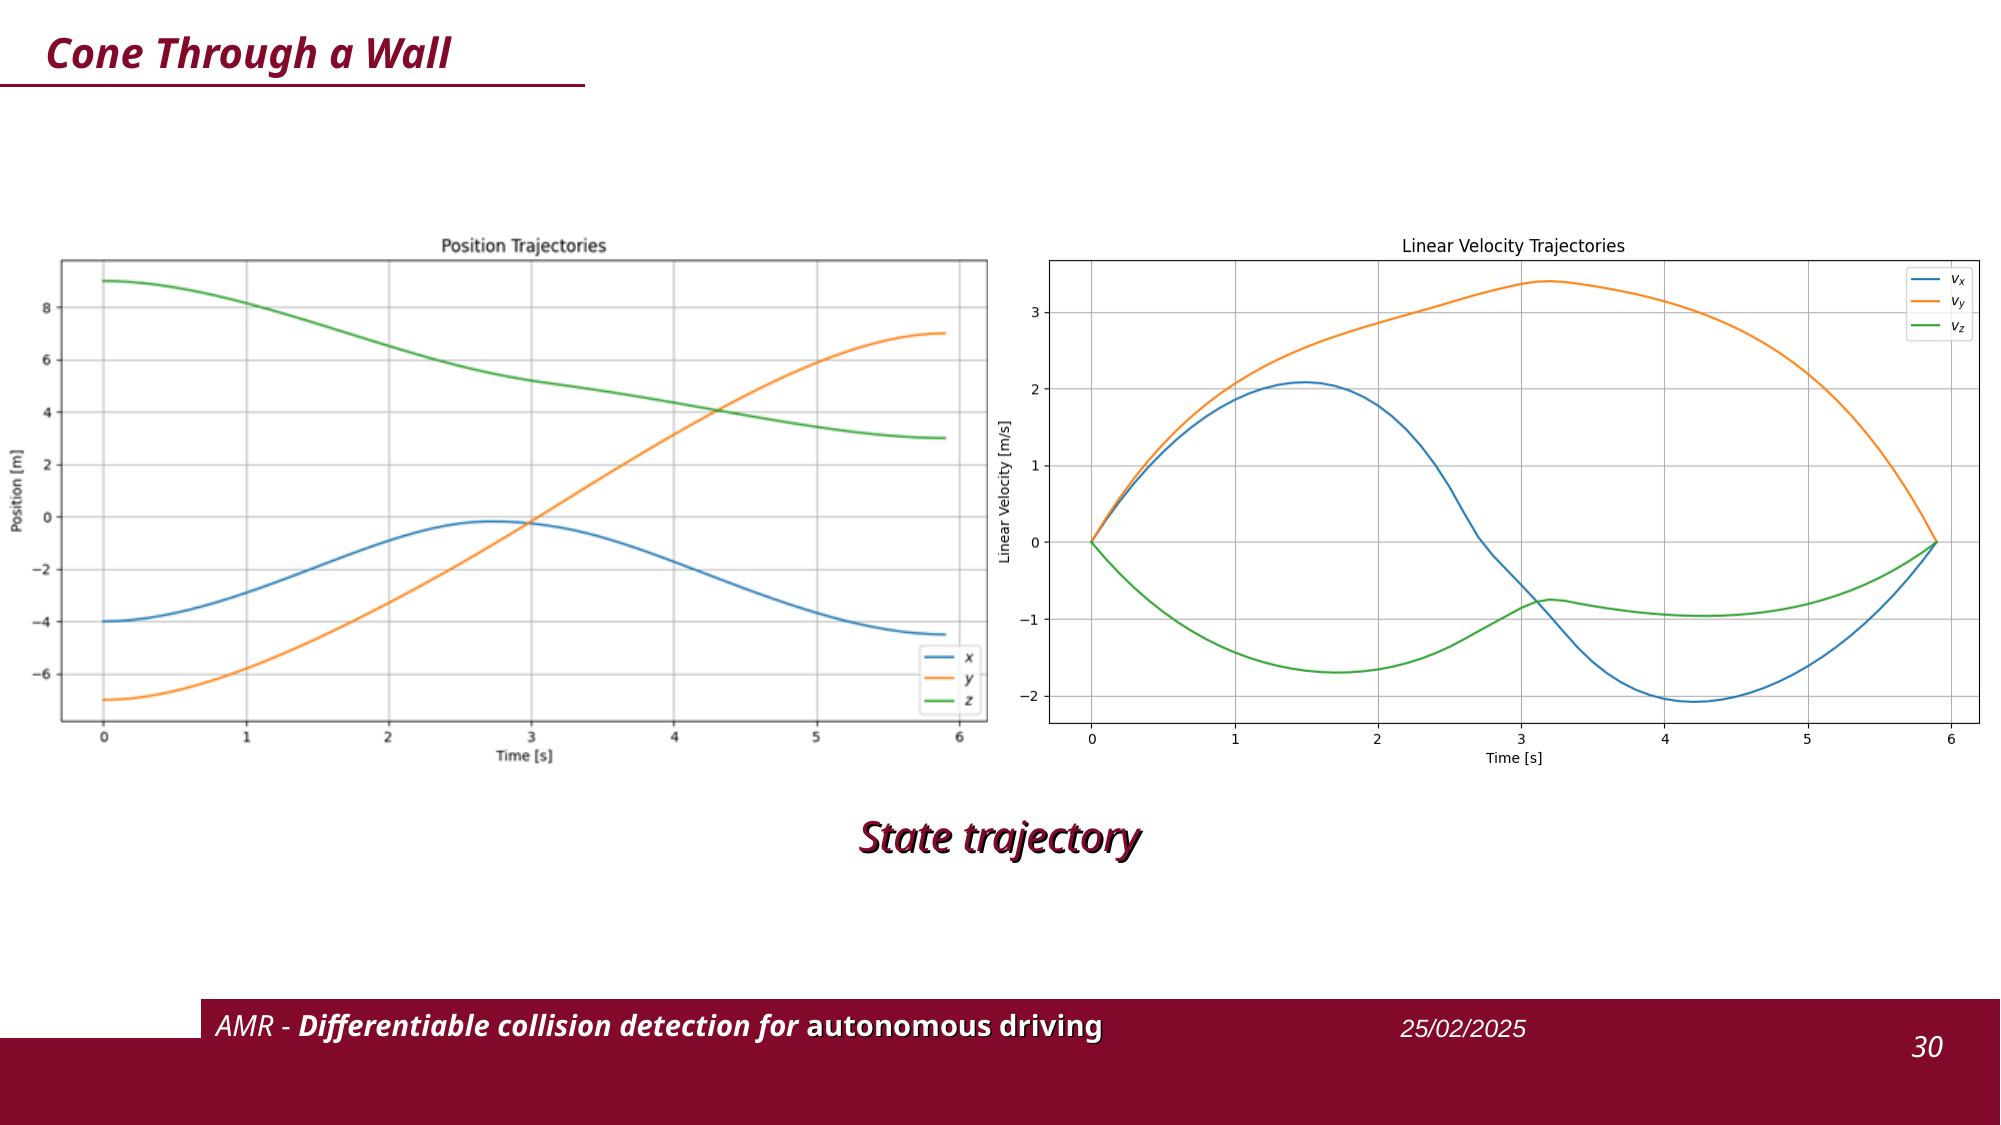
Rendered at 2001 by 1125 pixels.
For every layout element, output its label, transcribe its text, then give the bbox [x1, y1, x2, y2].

text_box Cone Through a Wall [30, 19, 1031, 86]
picture [2, 222, 1998, 787]
text_box State trajectory [843, 801, 1386, 868]
text_box [0, 999, 2000, 1125]
text_box AMR - Differentiable collision detection for autonomous driving [201, 999, 1202, 1051]
text_box 25/02/2025 [1385, 1004, 1589, 1050]
text_box 30 [1896, 1020, 1966, 1072]
